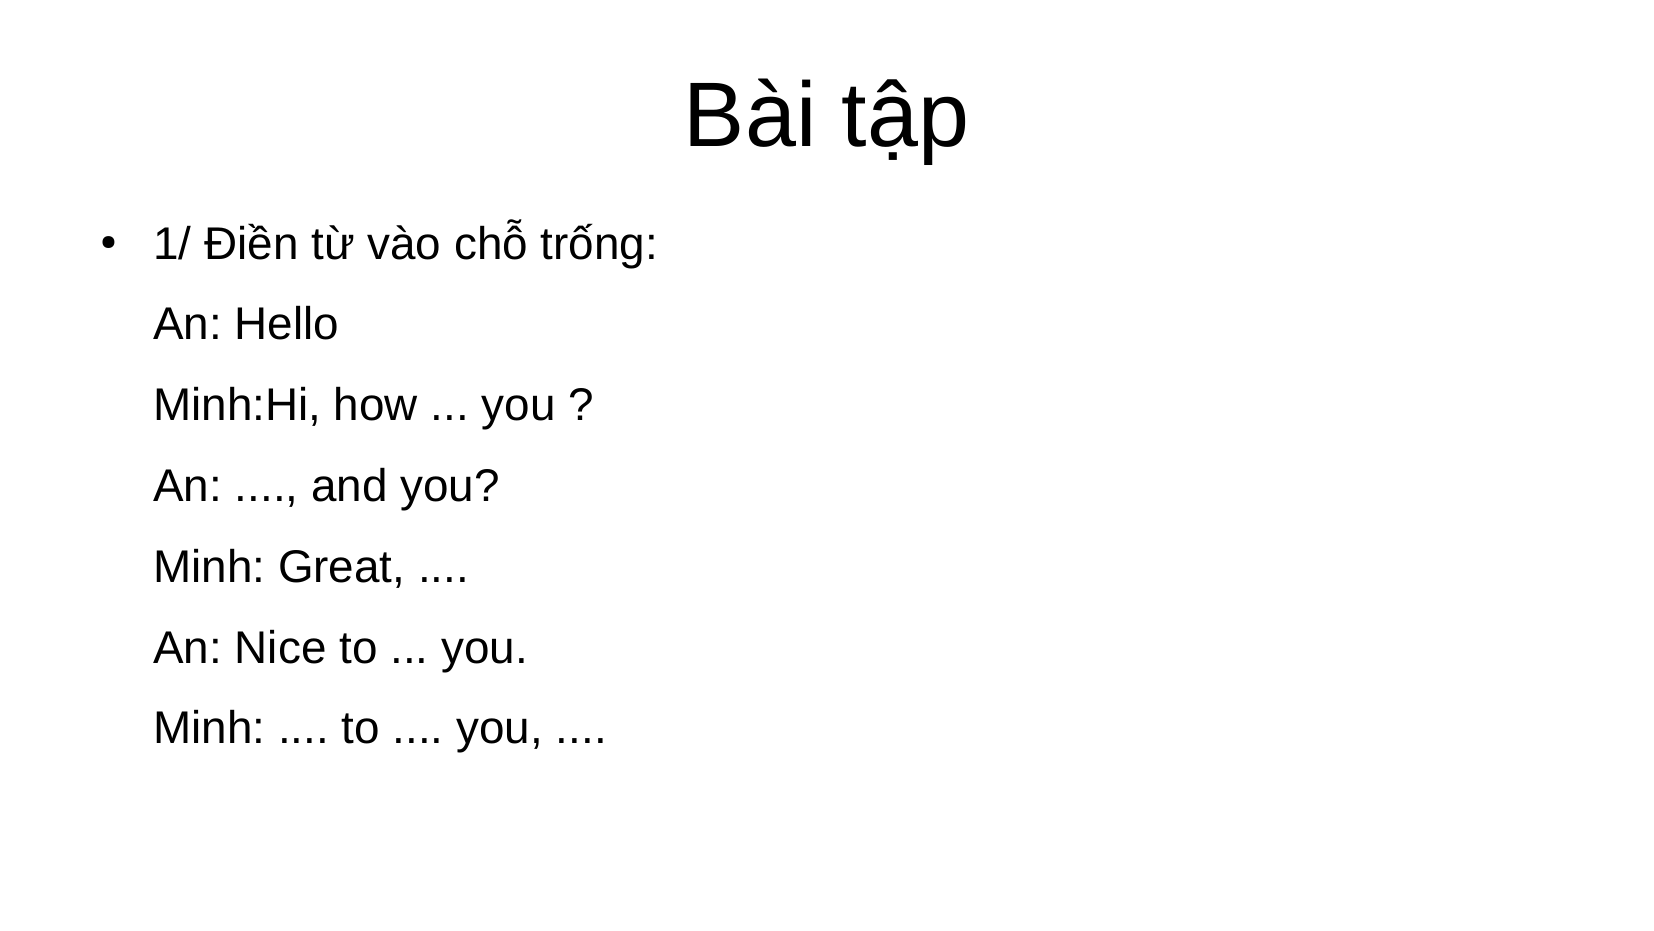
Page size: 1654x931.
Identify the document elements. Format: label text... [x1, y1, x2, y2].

title Bài tập [82, 37, 1571, 193]
list 1/ Điền từ vào chỗ trống: An: Hello Minh:Hi, how ... you ? An: ...., and you? Minh: Great, .... An: Nice to ... you. Minh: .... to .... you, .... [82, 217, 1571, 758]
